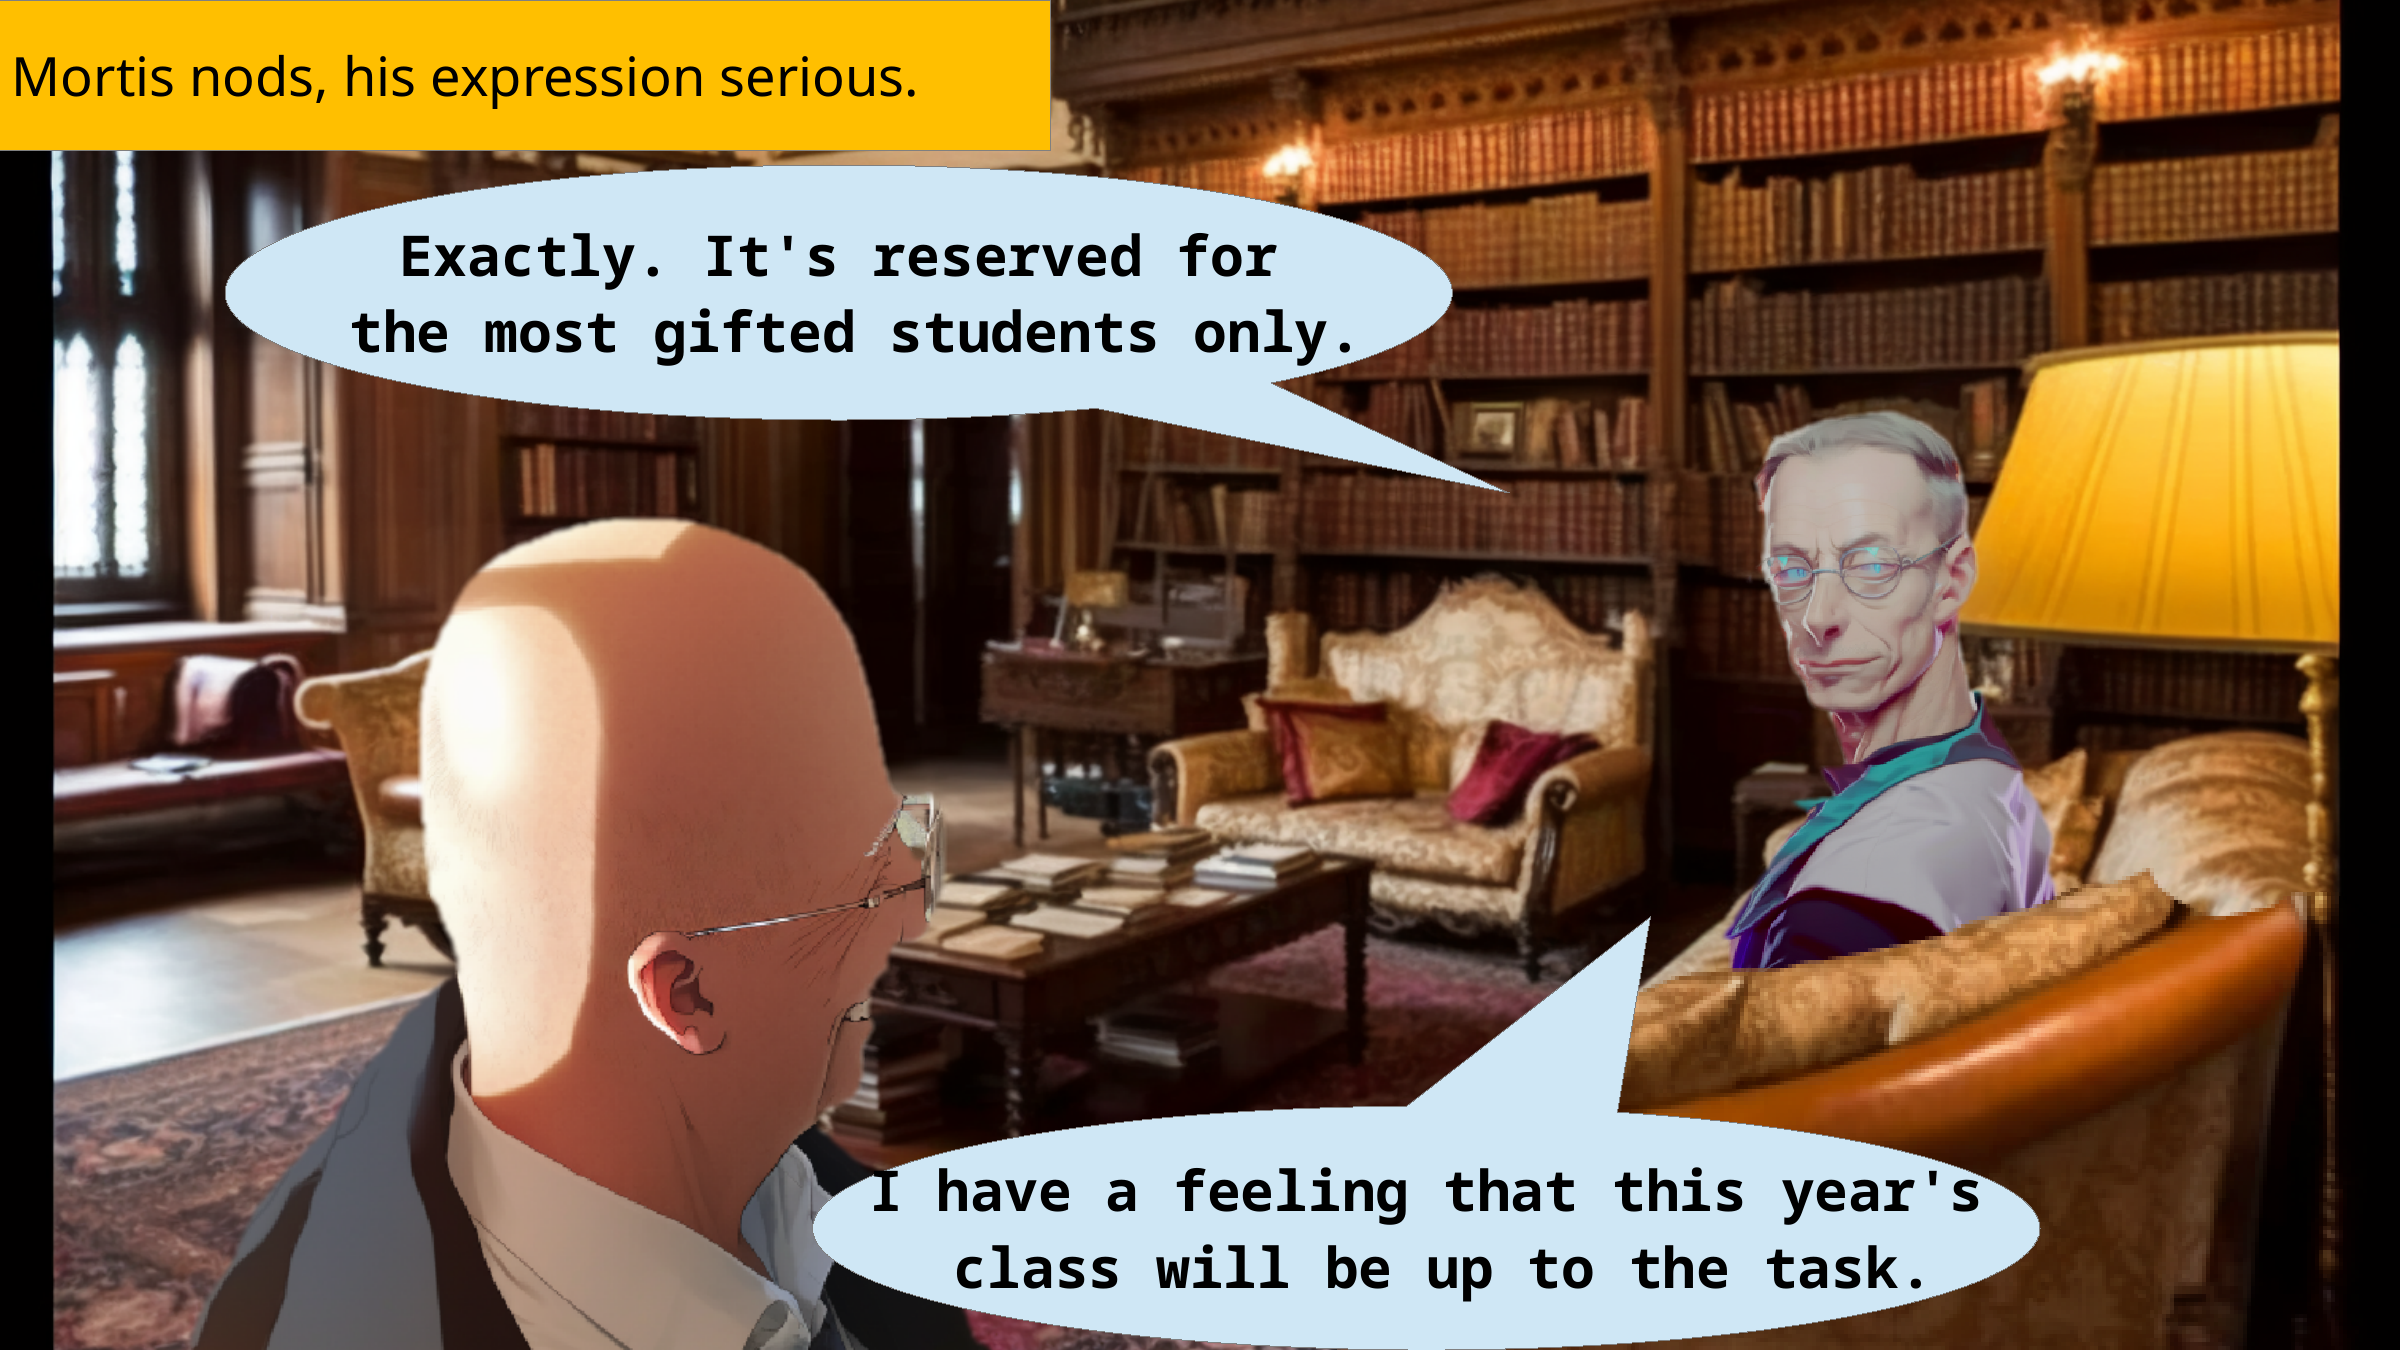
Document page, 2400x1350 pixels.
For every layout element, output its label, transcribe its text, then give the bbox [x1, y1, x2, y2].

text_box Mortis nods, his expression serious. [0, 0, 1051, 151]
picture [0, 0, 2400, 1350]
text_box I have a feeling that this year's class will be up to the task. [812, 916, 2041, 1350]
text_box Exactly. It's reserved for the most gifted students only. [225, 165, 1510, 493]
